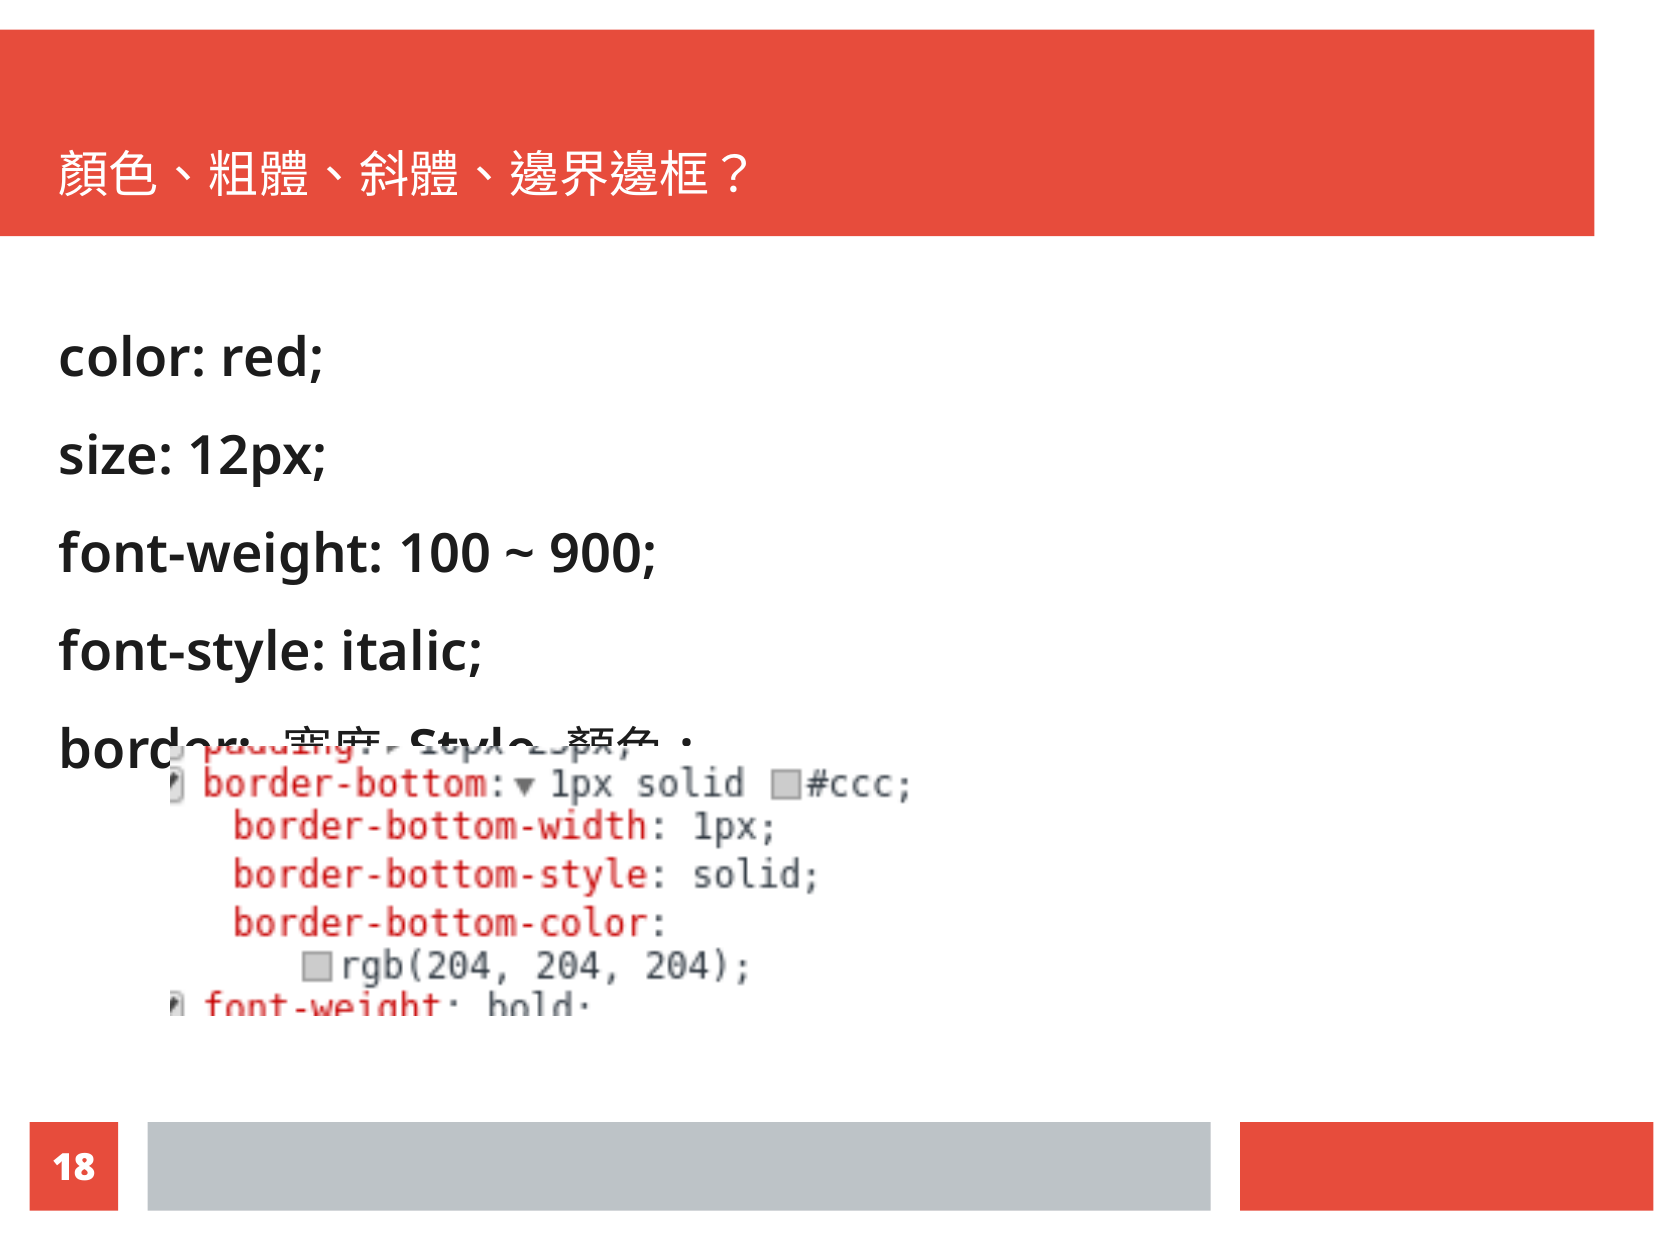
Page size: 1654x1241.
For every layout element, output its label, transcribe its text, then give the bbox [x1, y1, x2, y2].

list color: red; size: 12px; font-weight: 100 ~ 900; font-style: italic; border: 寬度 Style 顏色; [59, 318, 1565, 1087]
title 顏色、粗體、斜體、邊界邊框？ [59, 59, 1595, 207]
picture [170, 746, 993, 1016]
